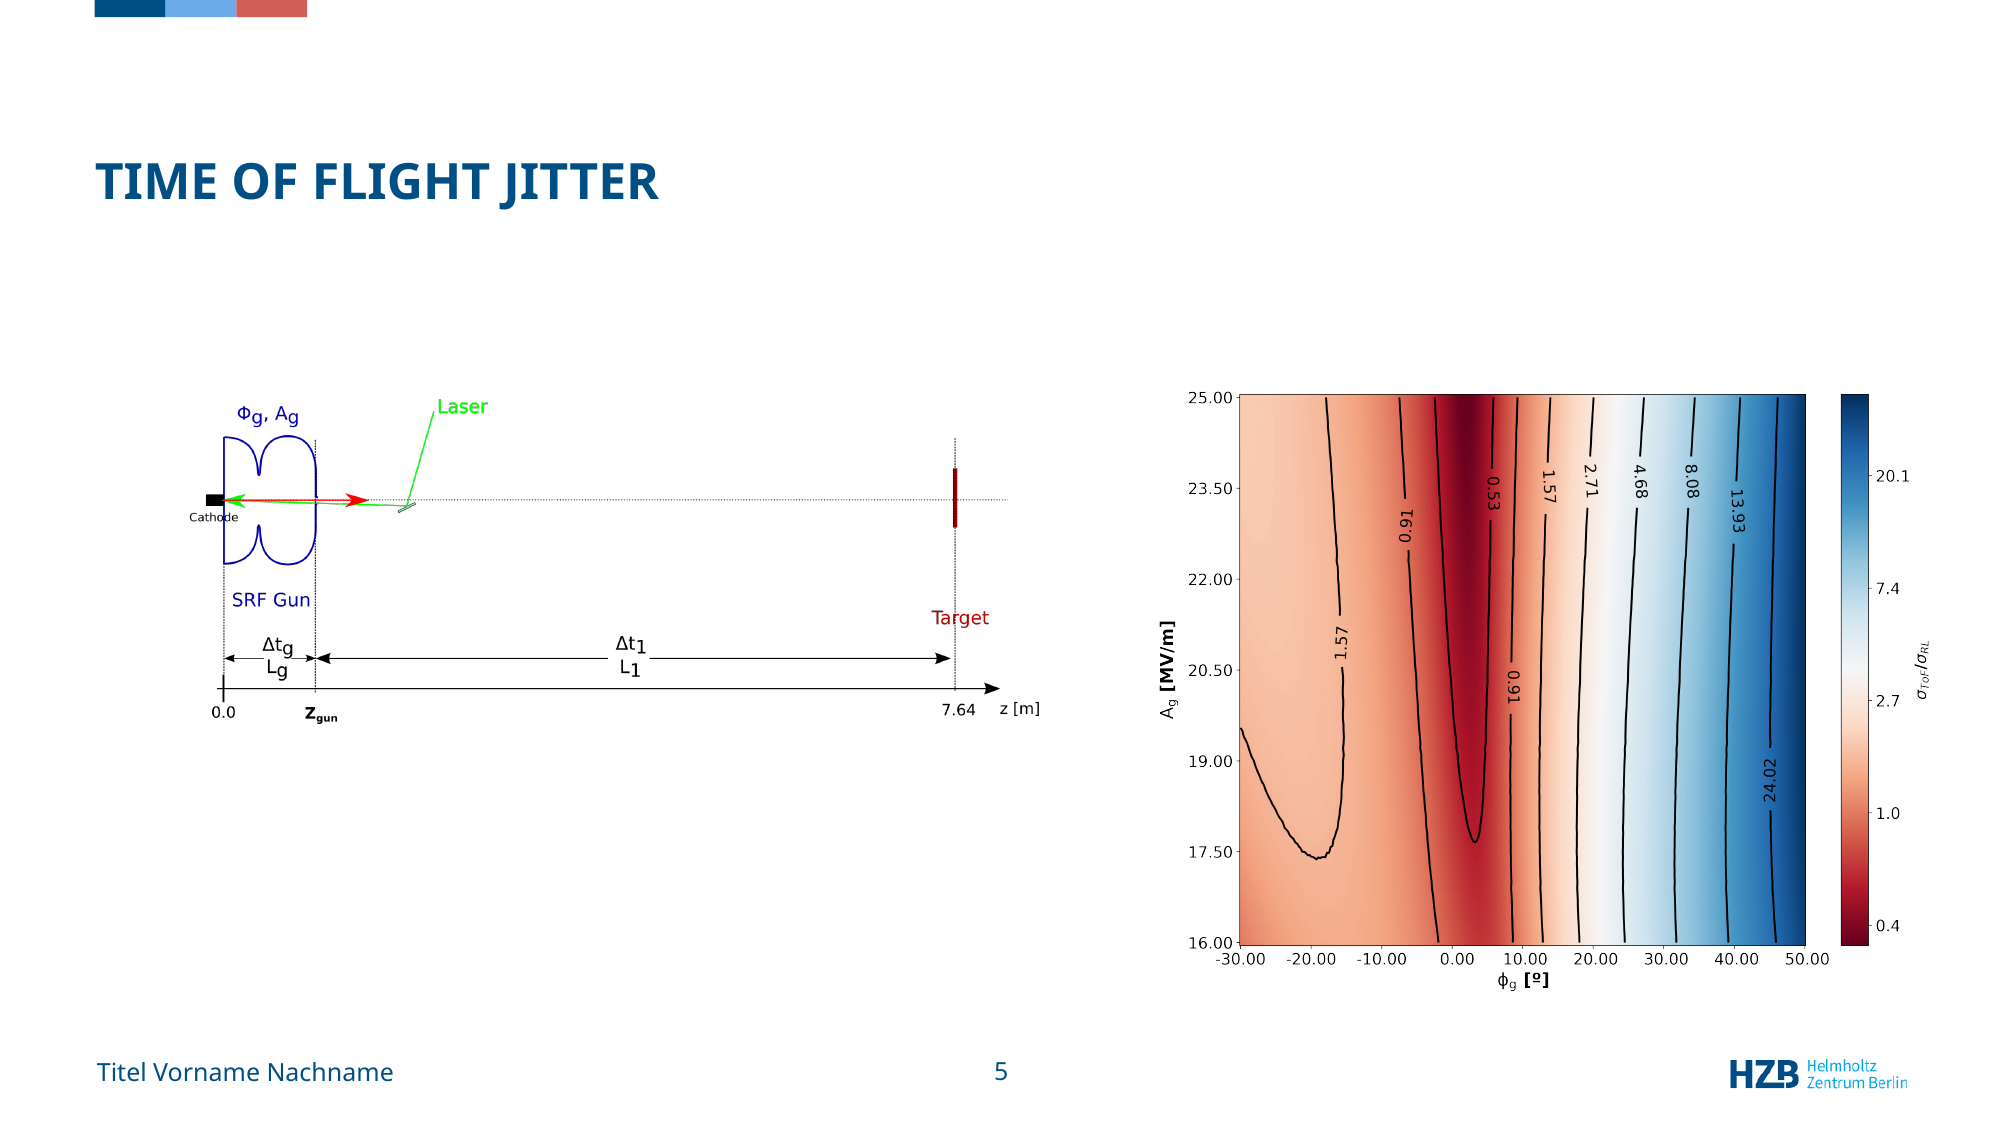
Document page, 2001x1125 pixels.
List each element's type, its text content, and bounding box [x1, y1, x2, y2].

picture [1138, 374, 1988, 1012]
title Time of flight jitter [94, 137, 1351, 211]
picture [189, 399, 1040, 737]
